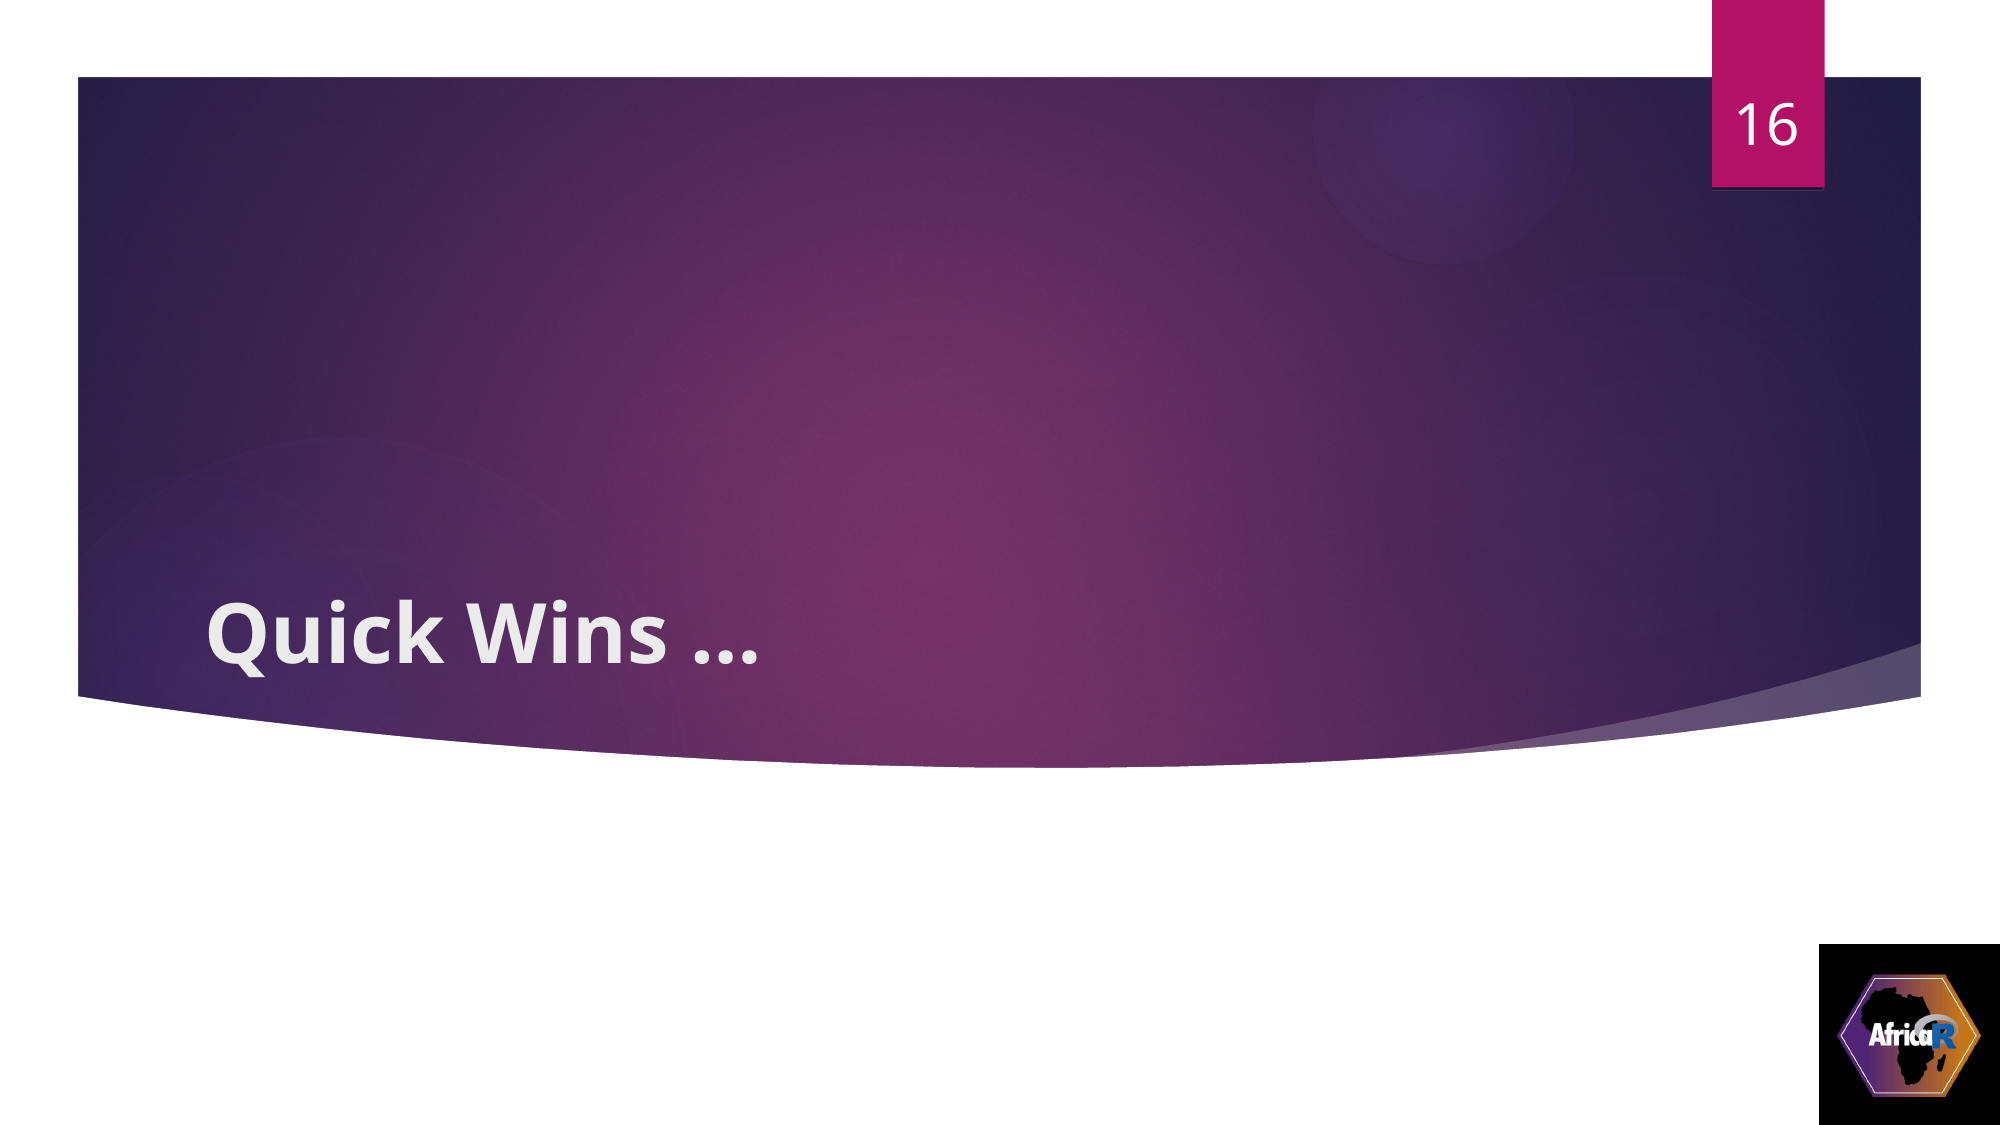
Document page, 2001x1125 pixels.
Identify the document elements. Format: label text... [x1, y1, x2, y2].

picture [278, 688, 1768, 767]
title Quick Wins … [189, 388, 1825, 688]
picture [79, 78, 1920, 712]
picture [1819, 944, 2000, 1125]
